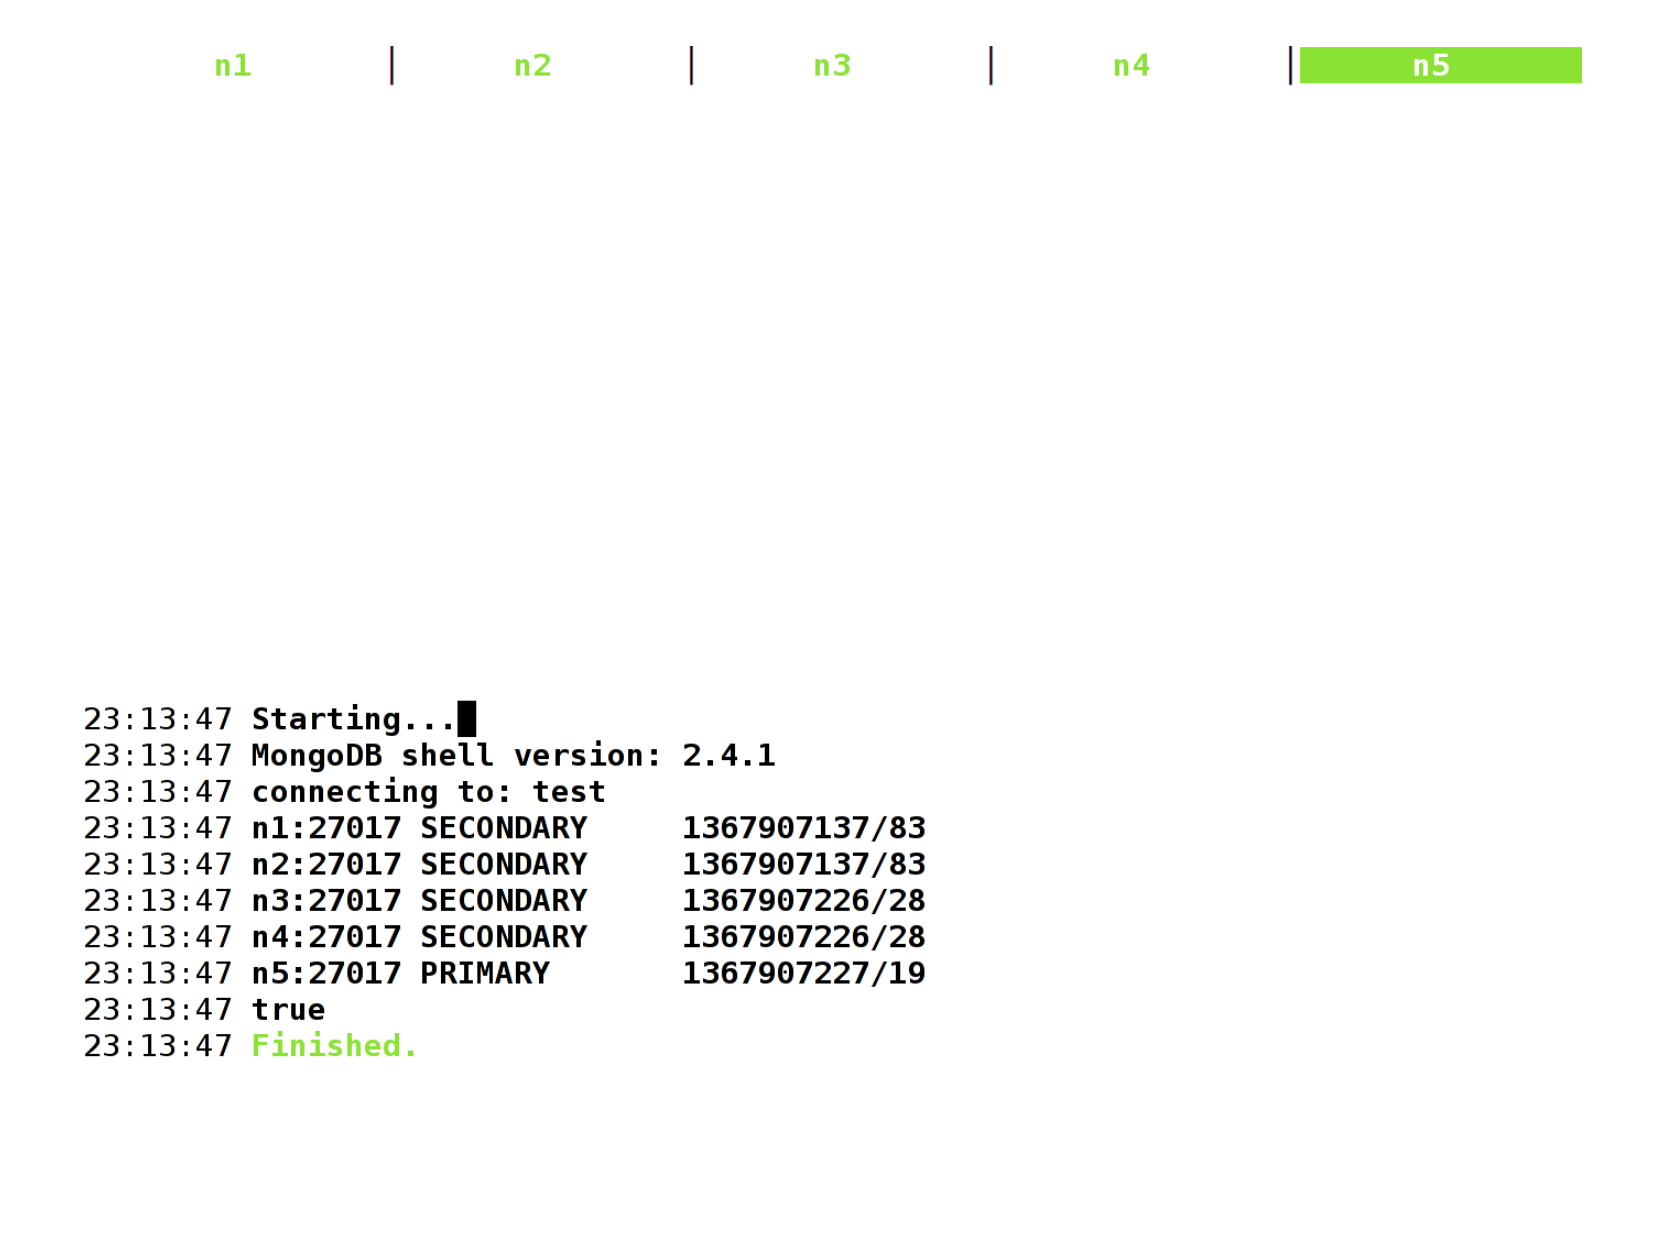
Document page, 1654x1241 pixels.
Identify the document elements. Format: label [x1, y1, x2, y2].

picture [82, 46, 1582, 1066]
